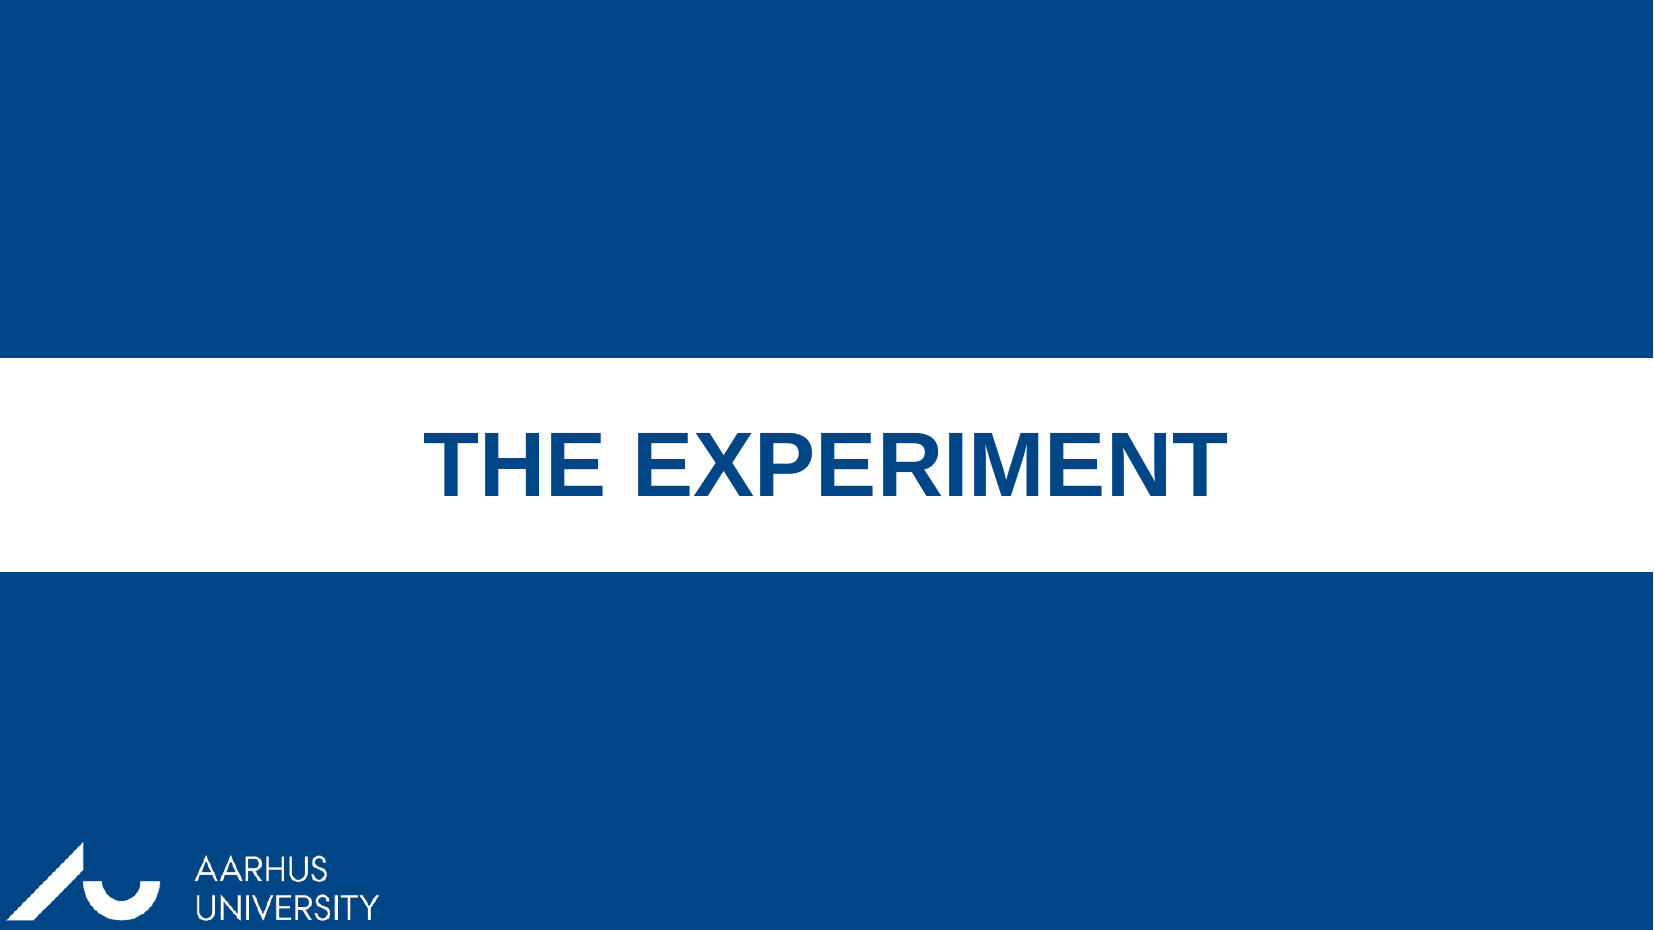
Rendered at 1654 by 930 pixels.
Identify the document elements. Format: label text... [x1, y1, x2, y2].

picture [5, 841, 414, 928]
title THE EXPERIMENT [0, 358, 1653, 572]
